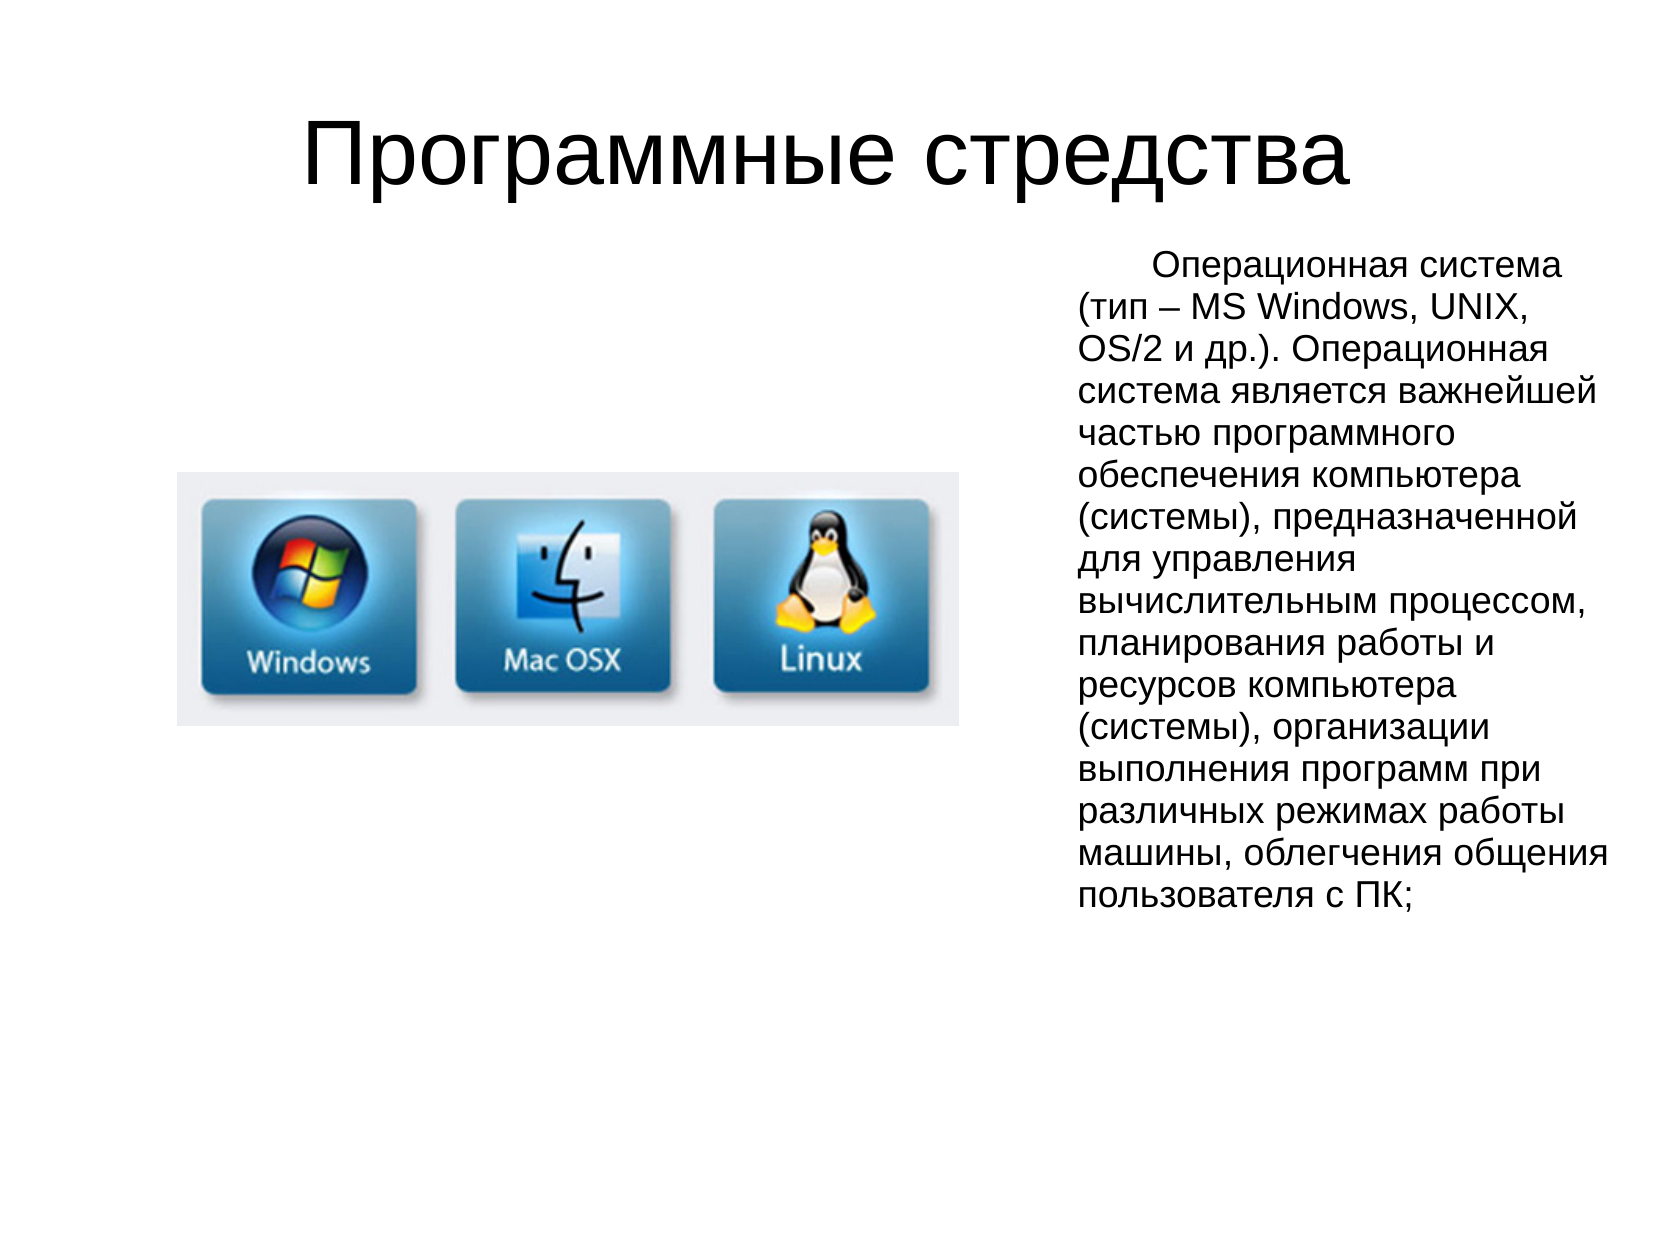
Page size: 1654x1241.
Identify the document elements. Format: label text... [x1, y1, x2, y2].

text_box Операционная система (тип – MS Windows, UNIX, OS/2 и др.). Операционная система является важнейшей частью программного обеспечения компьютера (системы), предназначенной для управления вычислительным процессом, планирования работы и ресурсов компьютера (системы), организации выполнения программ при различных режимах работы машины, облегчения общения пользователя с ПК; [1062, 236, 1625, 1211]
title Программные стредства [82, 49, 1571, 257]
picture [177, 472, 959, 726]
